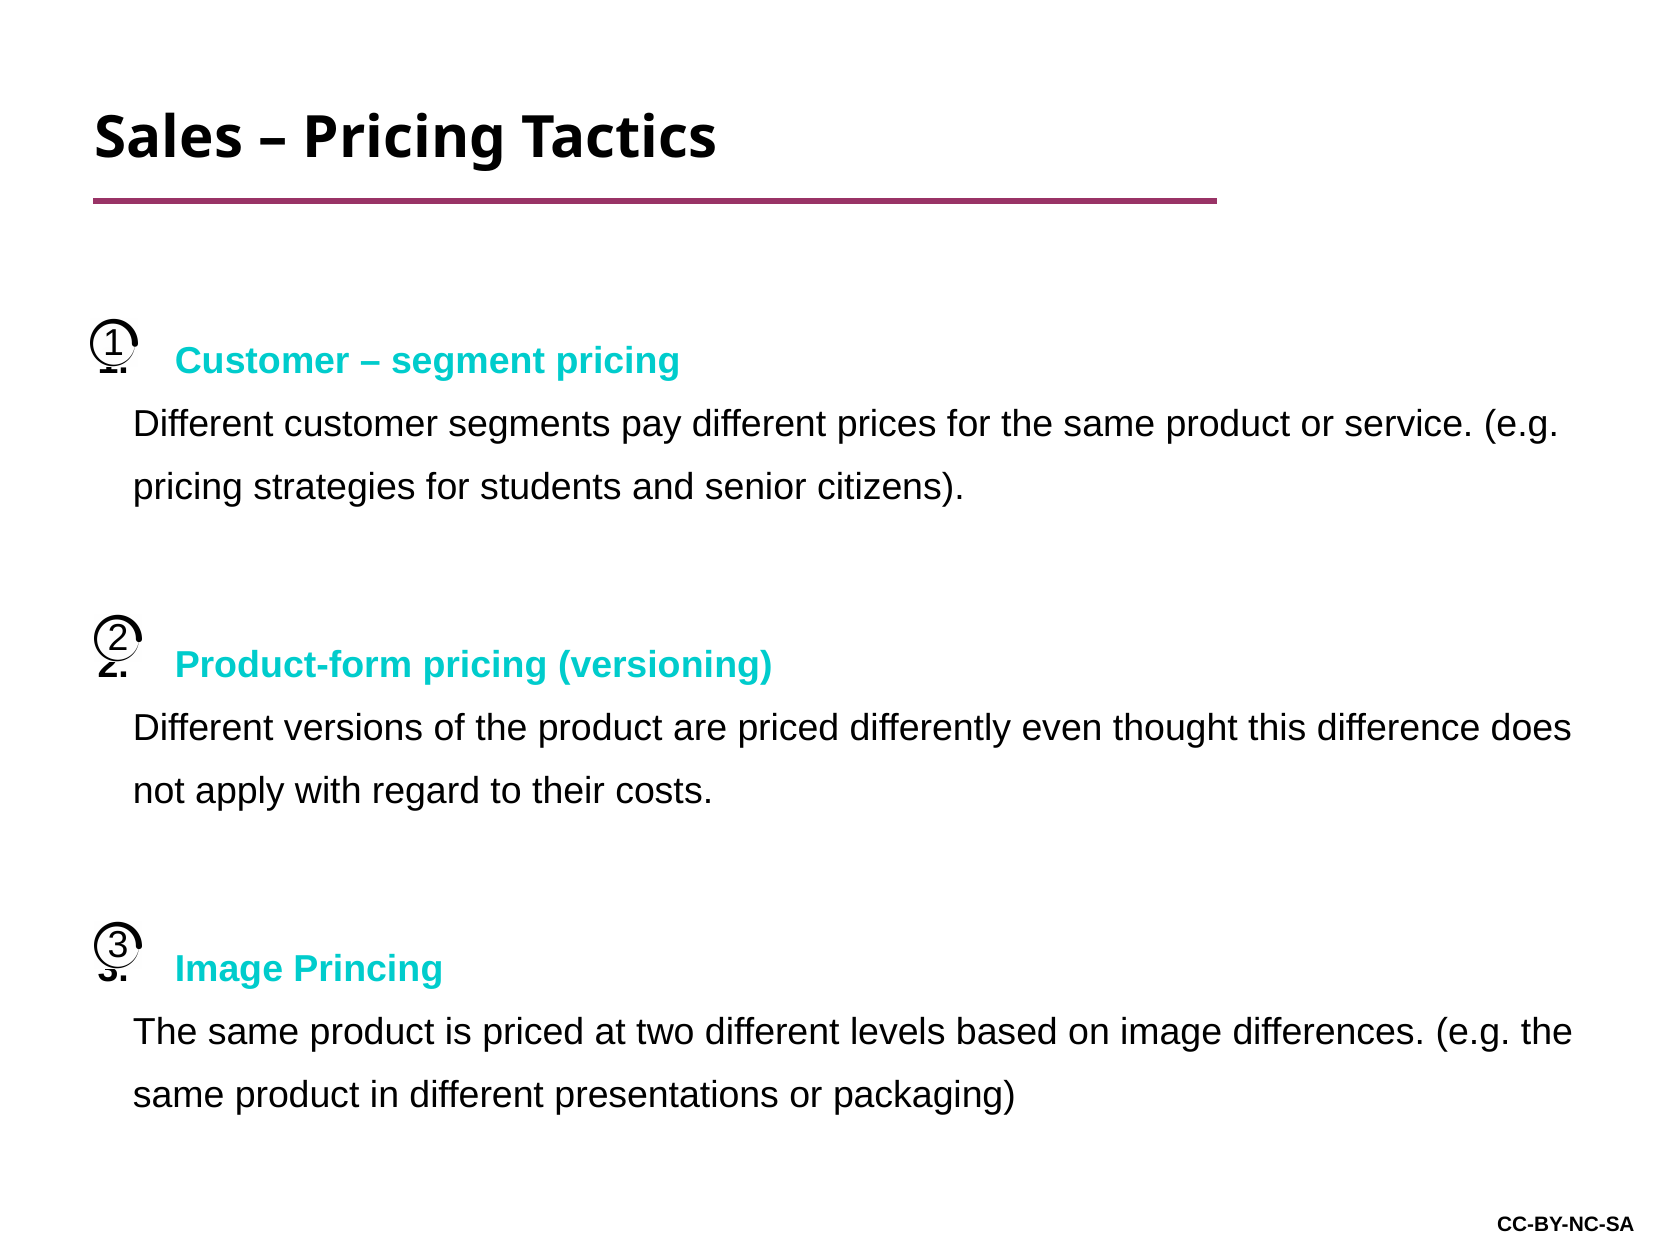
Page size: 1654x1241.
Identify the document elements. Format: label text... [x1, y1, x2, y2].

text_box CC-BY-NC-SA [1482, 1204, 1654, 1241]
picture [94, 614, 142, 662]
title Sales – Pricing Tactics [94, 31, 1571, 239]
text_box Customer – segment pricing Different customer segments pay different prices for the same product or service. (e.g. pricing strategies for students and senior citizens). Product-form pricing (versioning) Different versions of the product are priced differently even thought this difference does not apply with regard to their costs. Image Princing The same product is priced at two different levels based on image differences. (e.g. the same product in different presentations or packaging) [82, 248, 1607, 1217]
picture [90, 318, 138, 367]
picture [94, 921, 142, 969]
